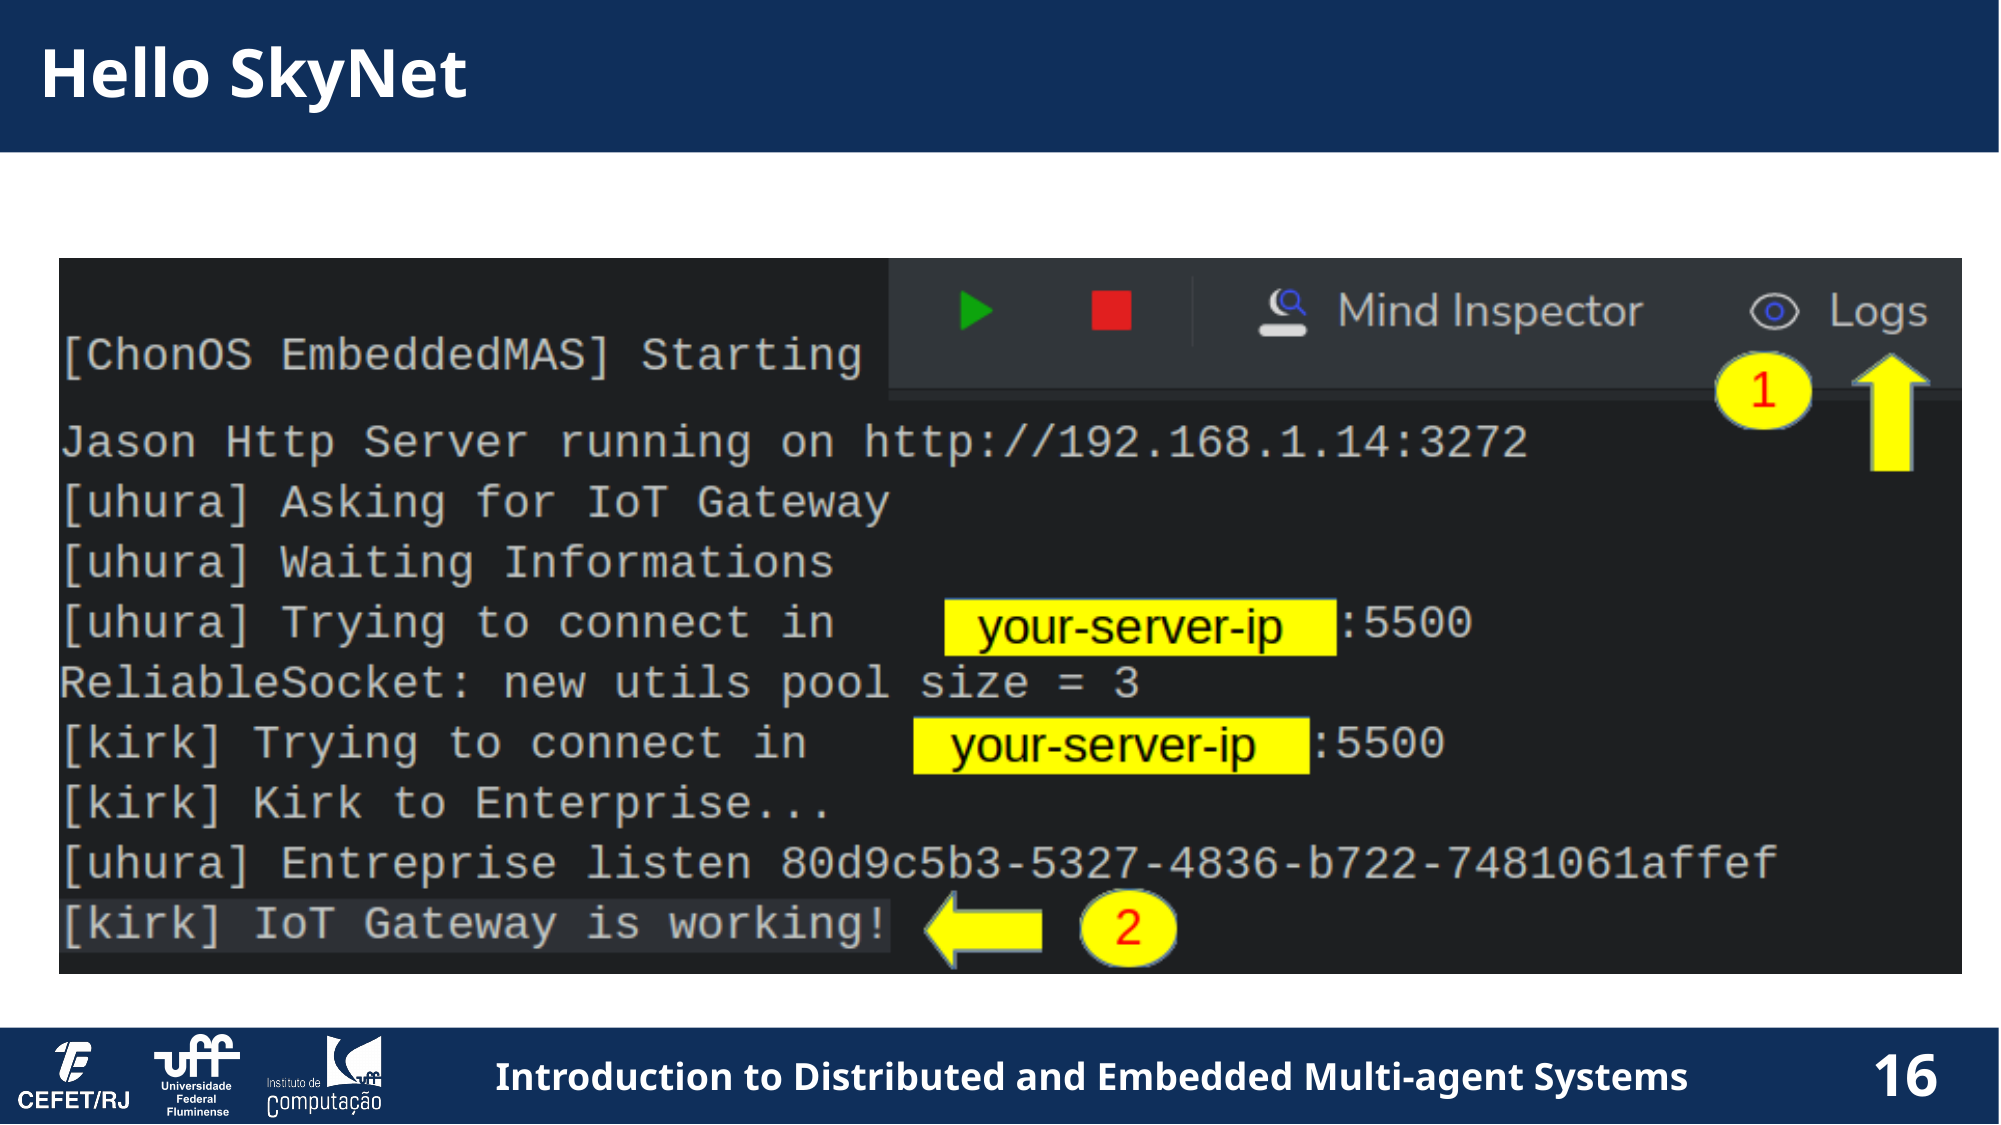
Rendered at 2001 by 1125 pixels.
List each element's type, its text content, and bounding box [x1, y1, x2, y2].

text_box Hello SkyNet [25, 23, 1999, 119]
picture [18, 1021, 129, 1125]
picture [265, 1033, 383, 1118]
picture [59, 258, 1962, 974]
picture [153, 1033, 241, 1121]
